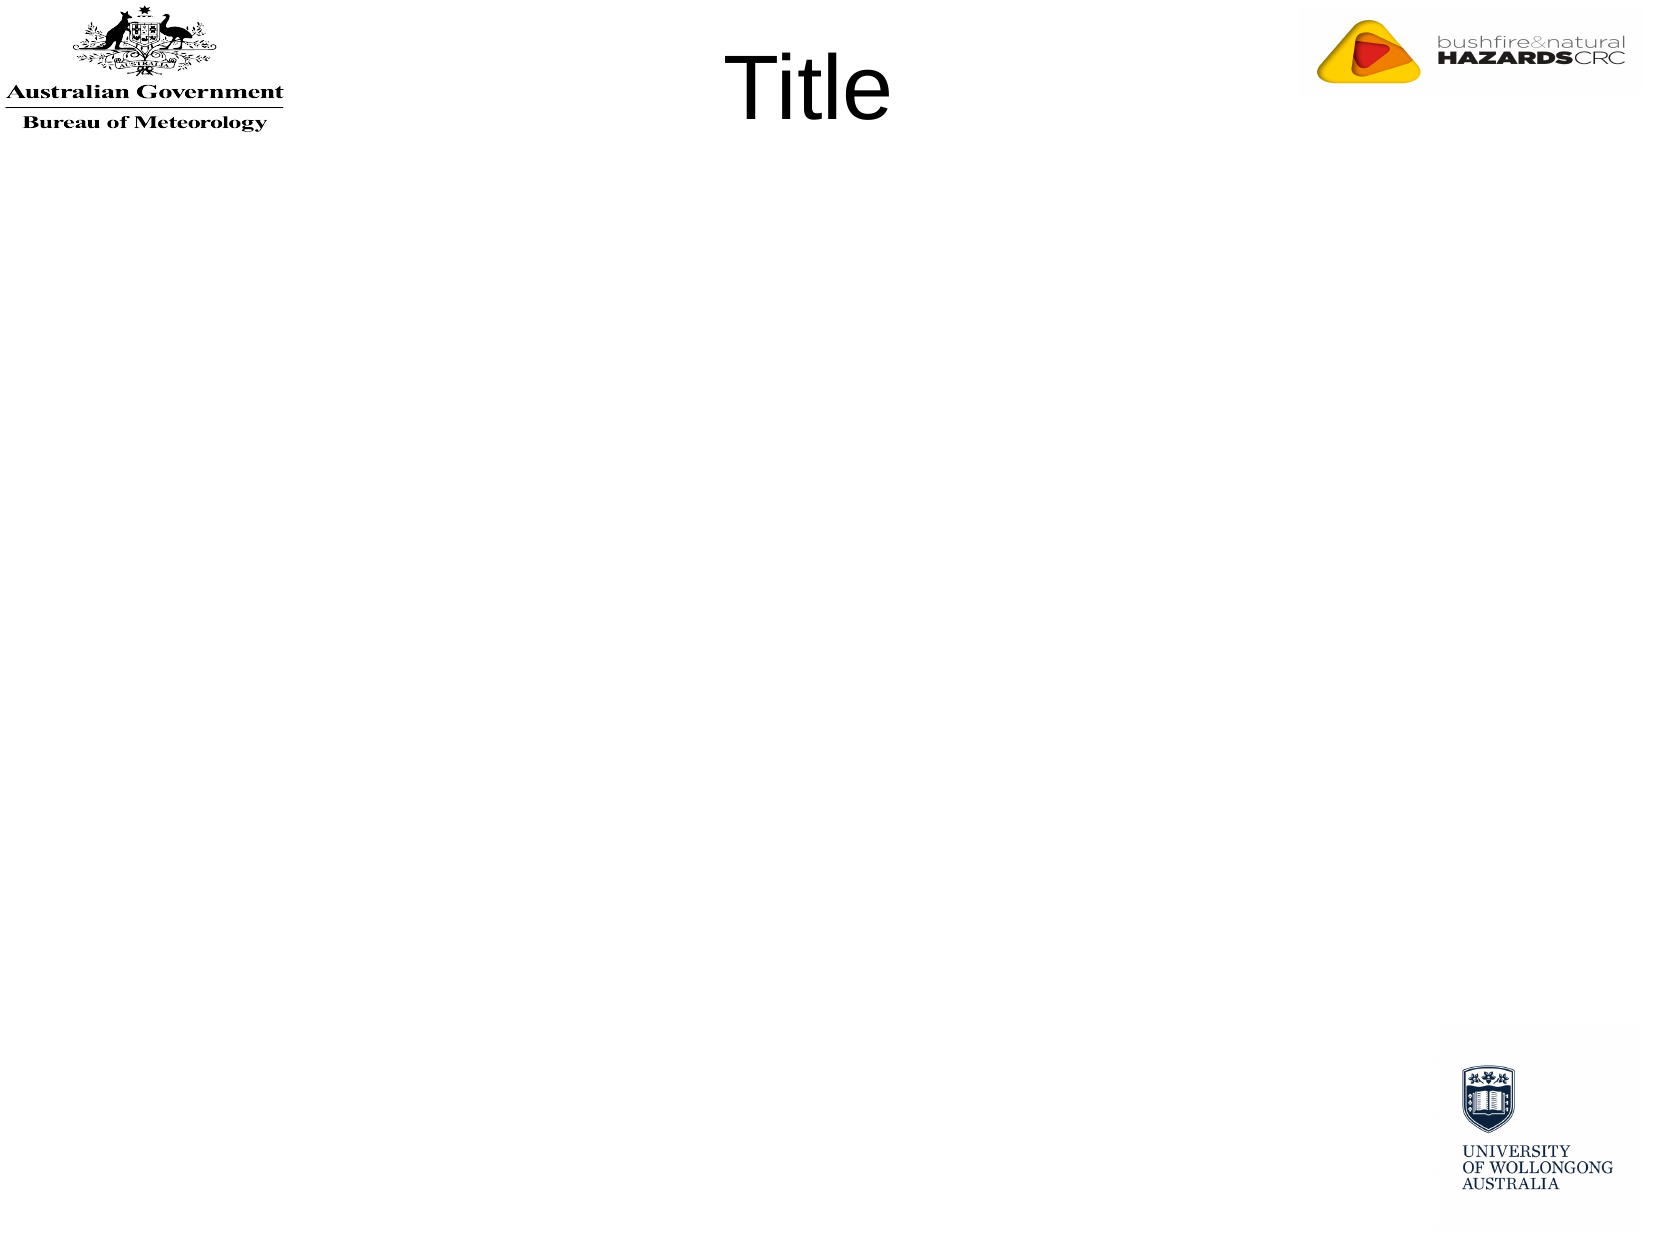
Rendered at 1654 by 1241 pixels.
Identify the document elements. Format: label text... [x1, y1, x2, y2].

picture [1433, 1023, 1642, 1232]
title Title [289, 0, 1329, 166]
picture [5, 5, 284, 132]
picture [1329, 8, 1642, 95]
